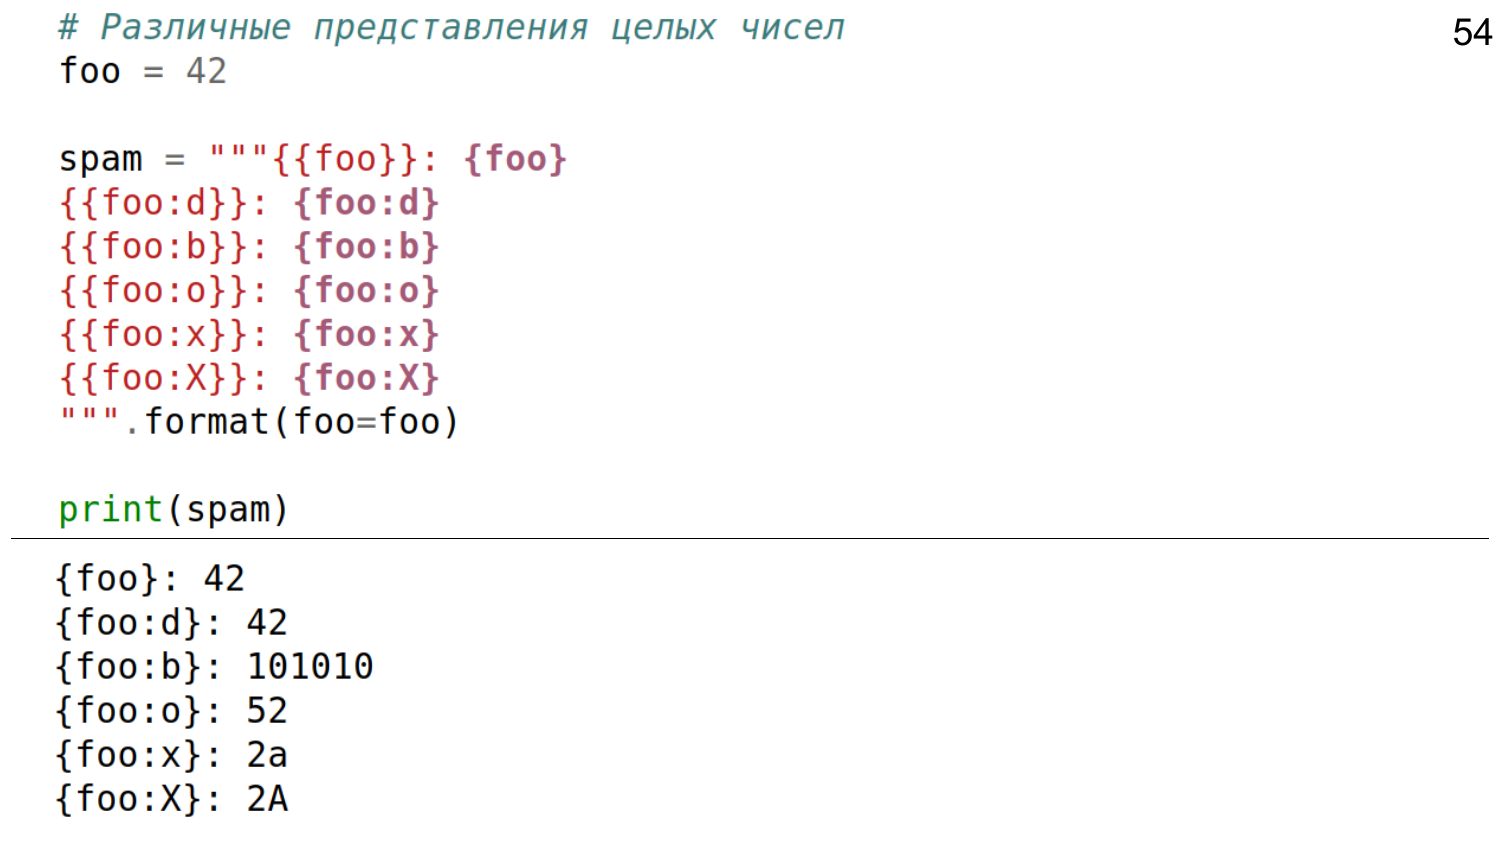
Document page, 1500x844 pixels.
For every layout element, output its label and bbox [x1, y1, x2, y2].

picture [47, 549, 384, 830]
picture [47, 0, 855, 538]
